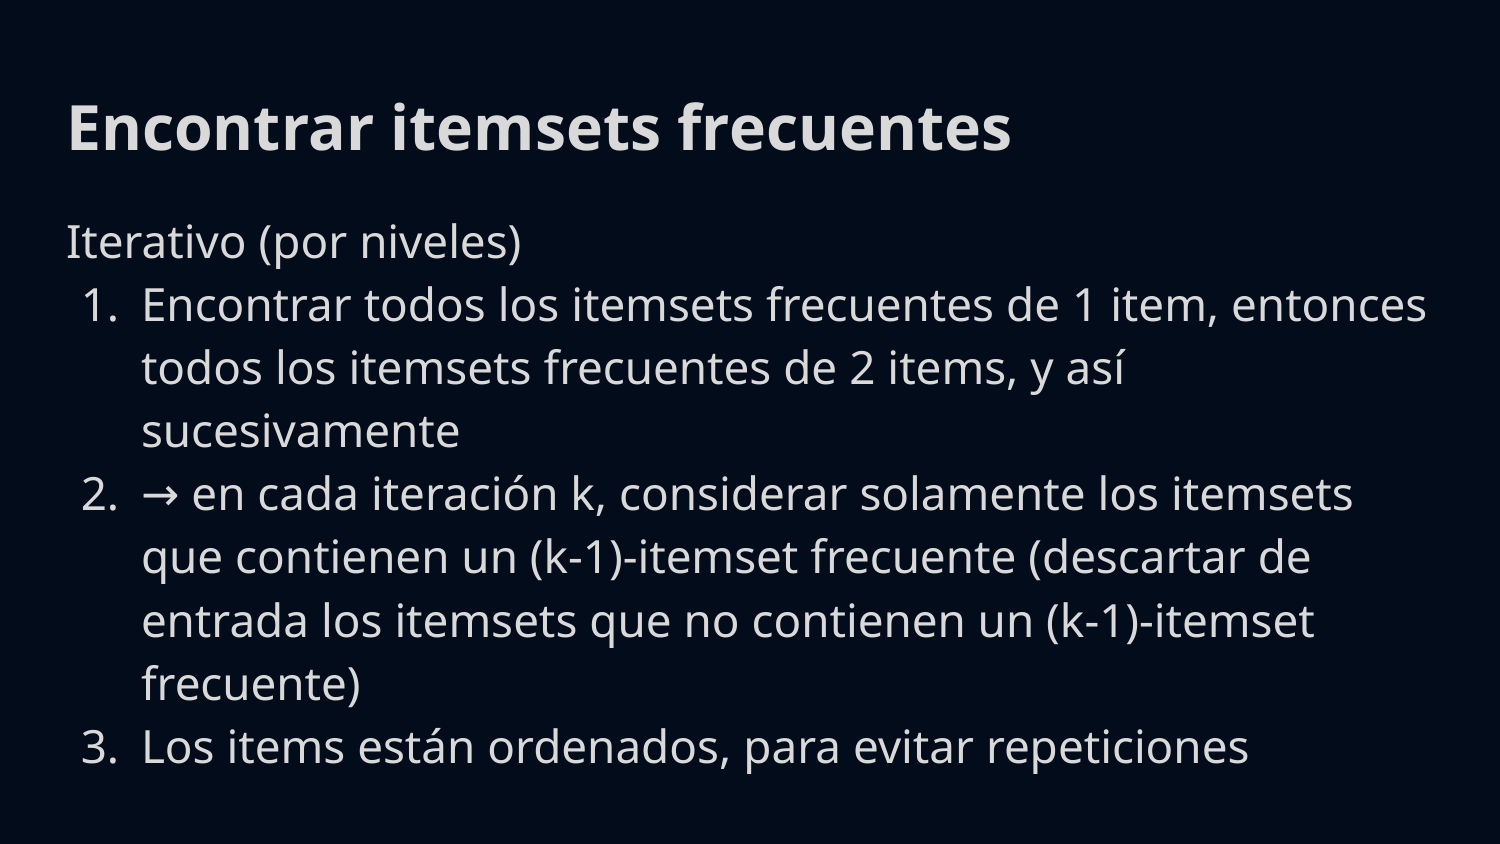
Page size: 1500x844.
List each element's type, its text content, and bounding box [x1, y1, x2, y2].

list Iterativo (por niveles) Encontrar todos los itemsets frecuentes de 1 item, entonces todos los itemsets frecuentes de 2 items, y así sucesivamente → en cada iteración k, considerar solamente los itemsets que contienen un (k-1)-itemset frecuente (descartar de entrada los itemsets que no contienen un (k-1)-itemset frecuente) Los items están ordenados, para evitar repeticiones [51, 189, 1449, 750]
title Encontrar itemsets frecuentes [51, 72, 1449, 167]
